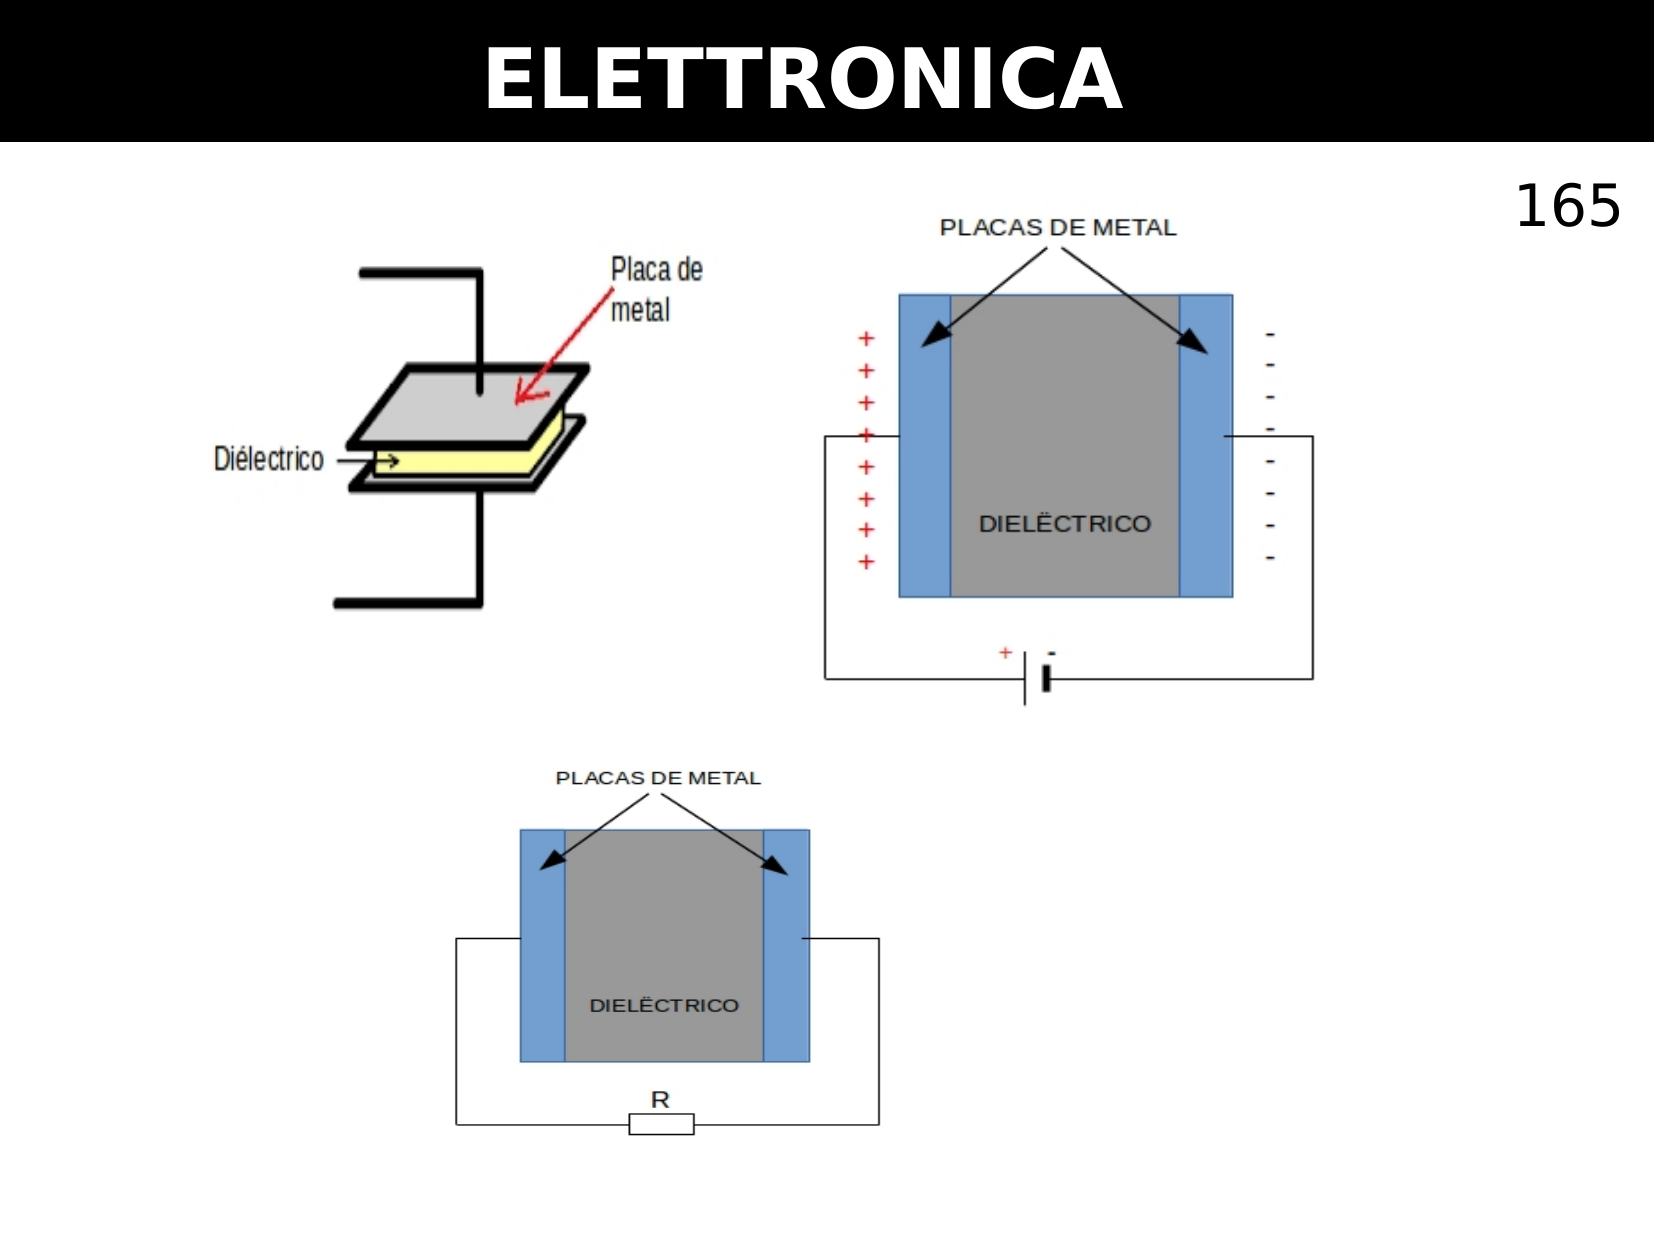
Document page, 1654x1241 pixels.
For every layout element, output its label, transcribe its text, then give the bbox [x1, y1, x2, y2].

text_box 165 [1498, 165, 1640, 249]
picture [153, 200, 721, 650]
picture [437, 200, 1426, 1193]
text_box [0, 0, 1654, 142]
text_box ELETTRONICA [466, 23, 1269, 136]
